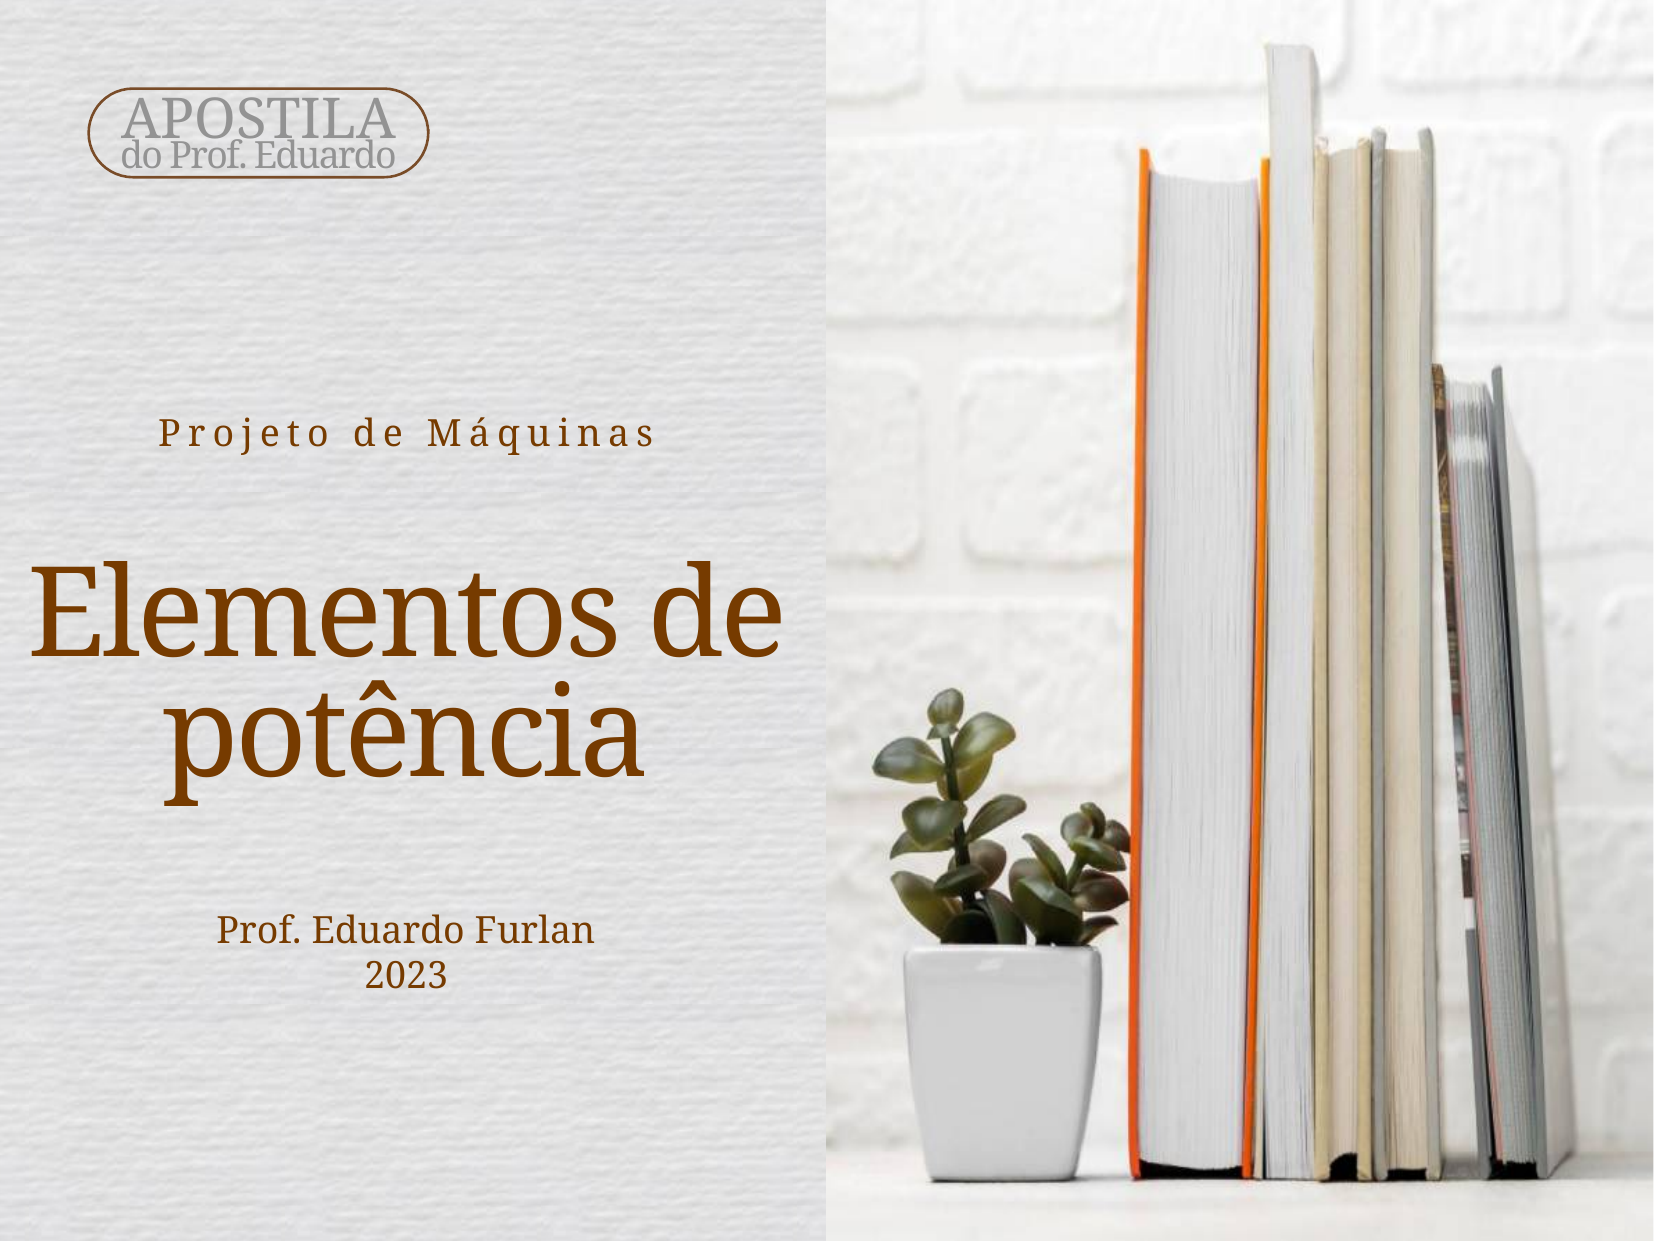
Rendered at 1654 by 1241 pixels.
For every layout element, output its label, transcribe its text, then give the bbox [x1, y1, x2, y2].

picture [826, 0, 1654, 1241]
text_box [0, 0, 826, 1241]
text_box APOSTILA do Prof. Eduardo [88, 88, 429, 178]
text_box Projeto de Máquinas Elementos de potência Prof. Eduardo Furlan 2023 [0, 410, 813, 1004]
